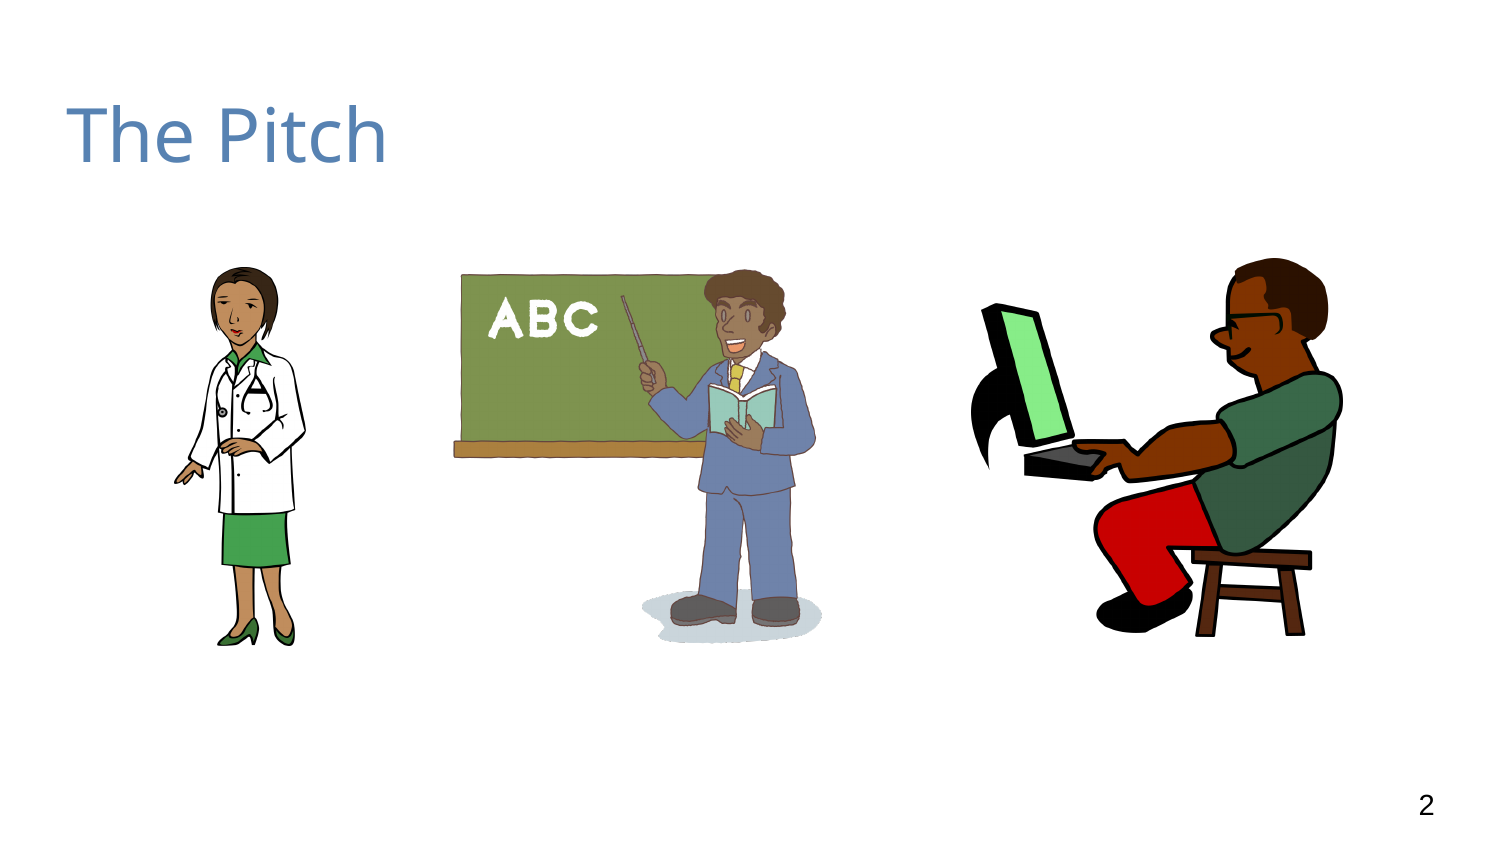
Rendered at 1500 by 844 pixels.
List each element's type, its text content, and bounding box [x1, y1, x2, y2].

picture [174, 267, 306, 646]
picture [971, 258, 1343, 637]
picture [452, 267, 824, 646]
title The Pitch [51, 72, 1449, 167]
